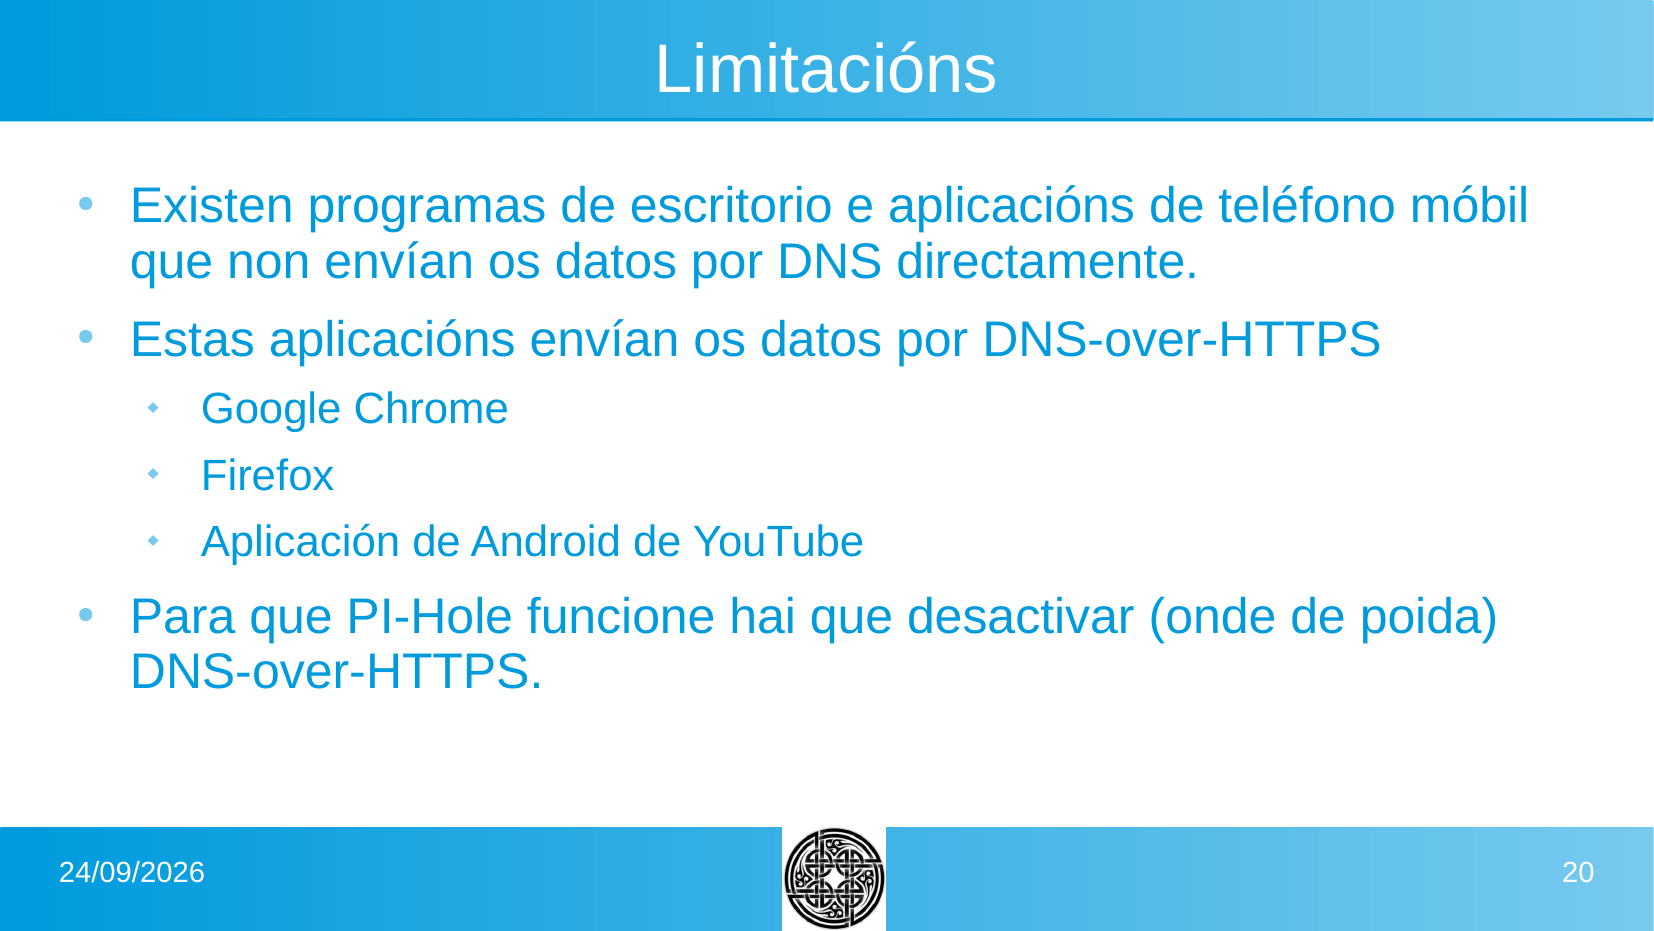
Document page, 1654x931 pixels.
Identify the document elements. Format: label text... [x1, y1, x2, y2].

title Limitacións [59, 29, 1595, 108]
list Existen programas de escritorio e aplicacións de teléfono móbil que non envían os datos por DNS directamente. Estas aplicacións envían os datos por DNS-over-HTTPS Google Chrome Firefox Aplicación de Android de YouTube Para que PI-Hole funcione hai que desactivar (onde de poida) DNS-over-HTTPS. [59, 177, 1595, 768]
picture [782, 826, 886, 931]
